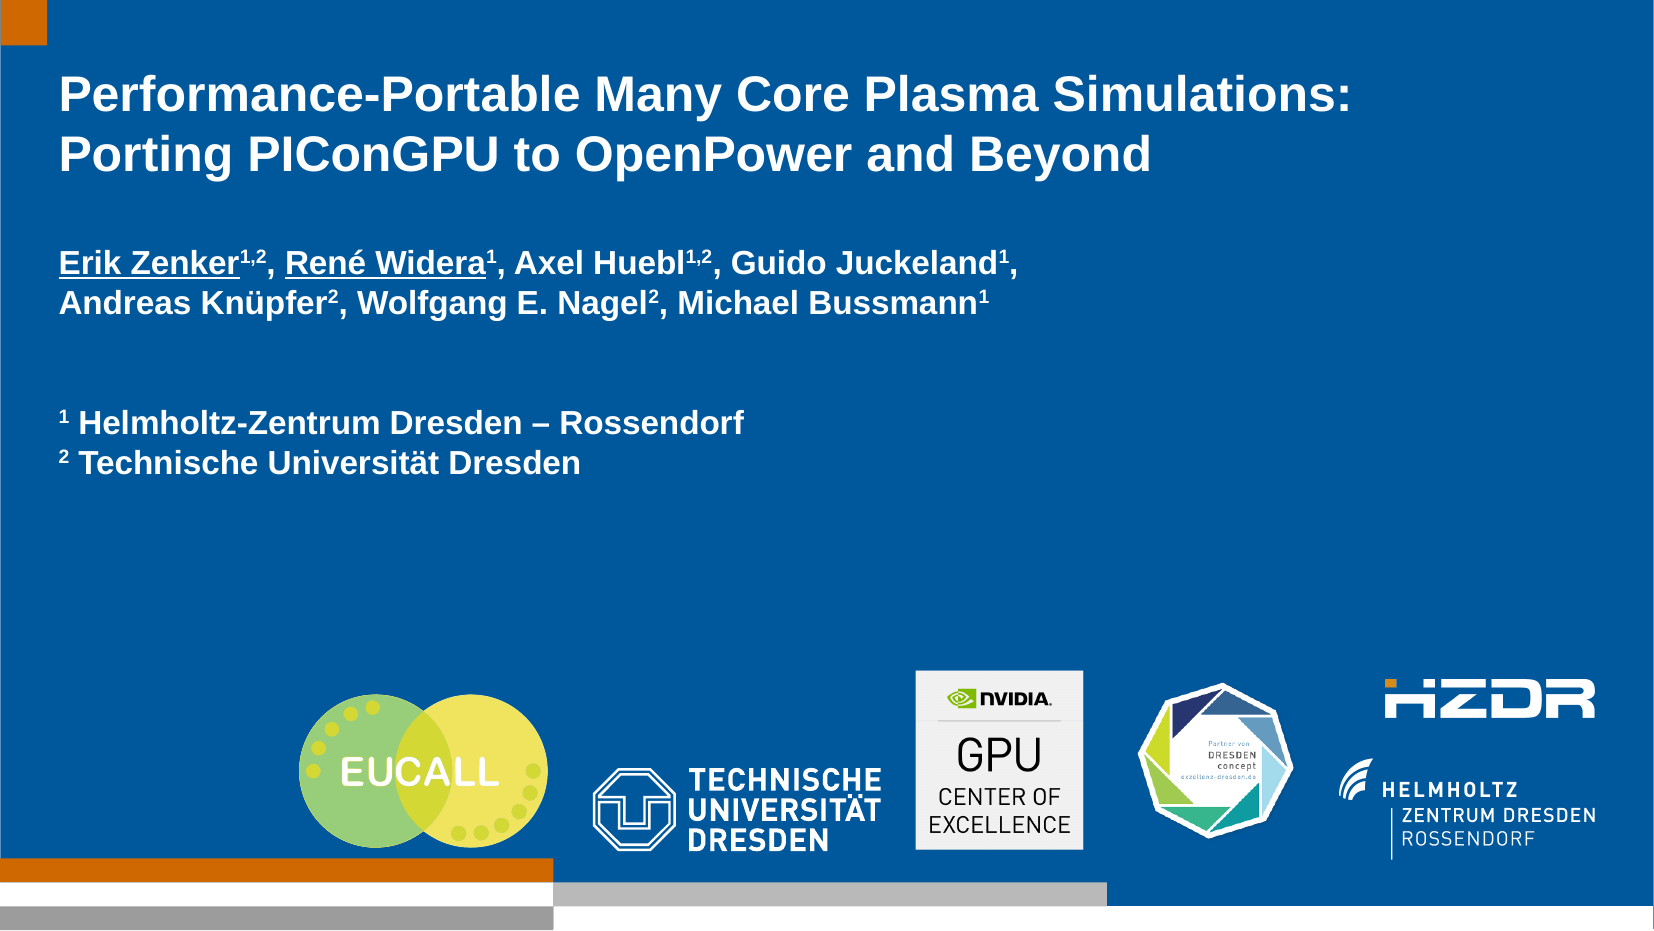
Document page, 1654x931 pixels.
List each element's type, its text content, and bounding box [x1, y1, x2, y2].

picture [299, 694, 548, 848]
picture [1134, 679, 1300, 845]
text_box Performance-Portable Many Core Plasma Simulations: Porting PIConGPU to OpenPower and Beyond Erik Zenker1,2, René Widera1, Axel Huebl1,2, Guido Juckeland1, Andreas Knüpfer2, Wolfgang E. Nagel2, Michael Bussmann1 1 Helmholtz-Zentrum Dresden – Rossendorf 2 Technische Universität Dresden [58, 61, 1434, 482]
picture [1339, 679, 1595, 860]
picture [897, 651, 1101, 869]
